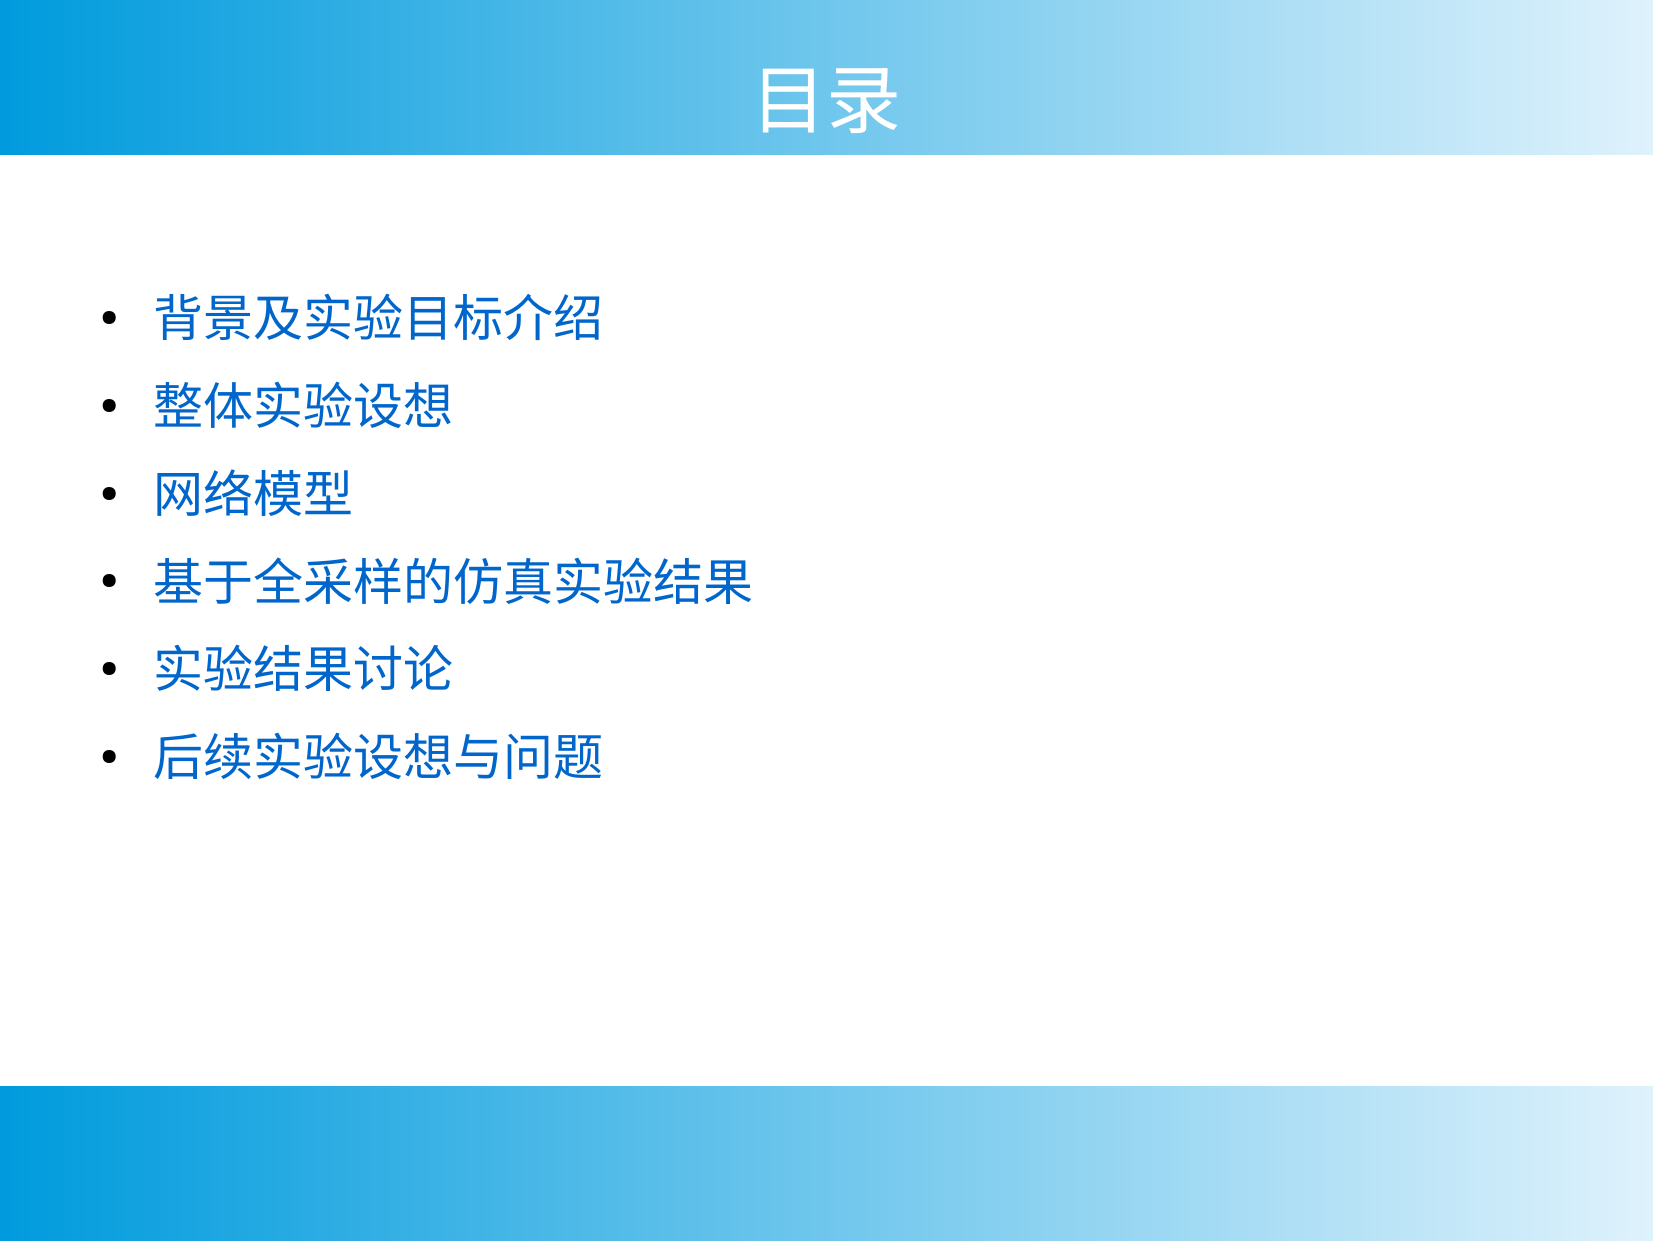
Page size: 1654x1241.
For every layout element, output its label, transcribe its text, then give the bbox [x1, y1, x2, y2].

title 目录 [82, 49, 1571, 155]
list 背景及实验目标介绍 整体实验设想 网络模型 基于全采样的仿真实验结果 实验结果讨论 后续实验设想与问题 [82, 290, 1571, 1010]
